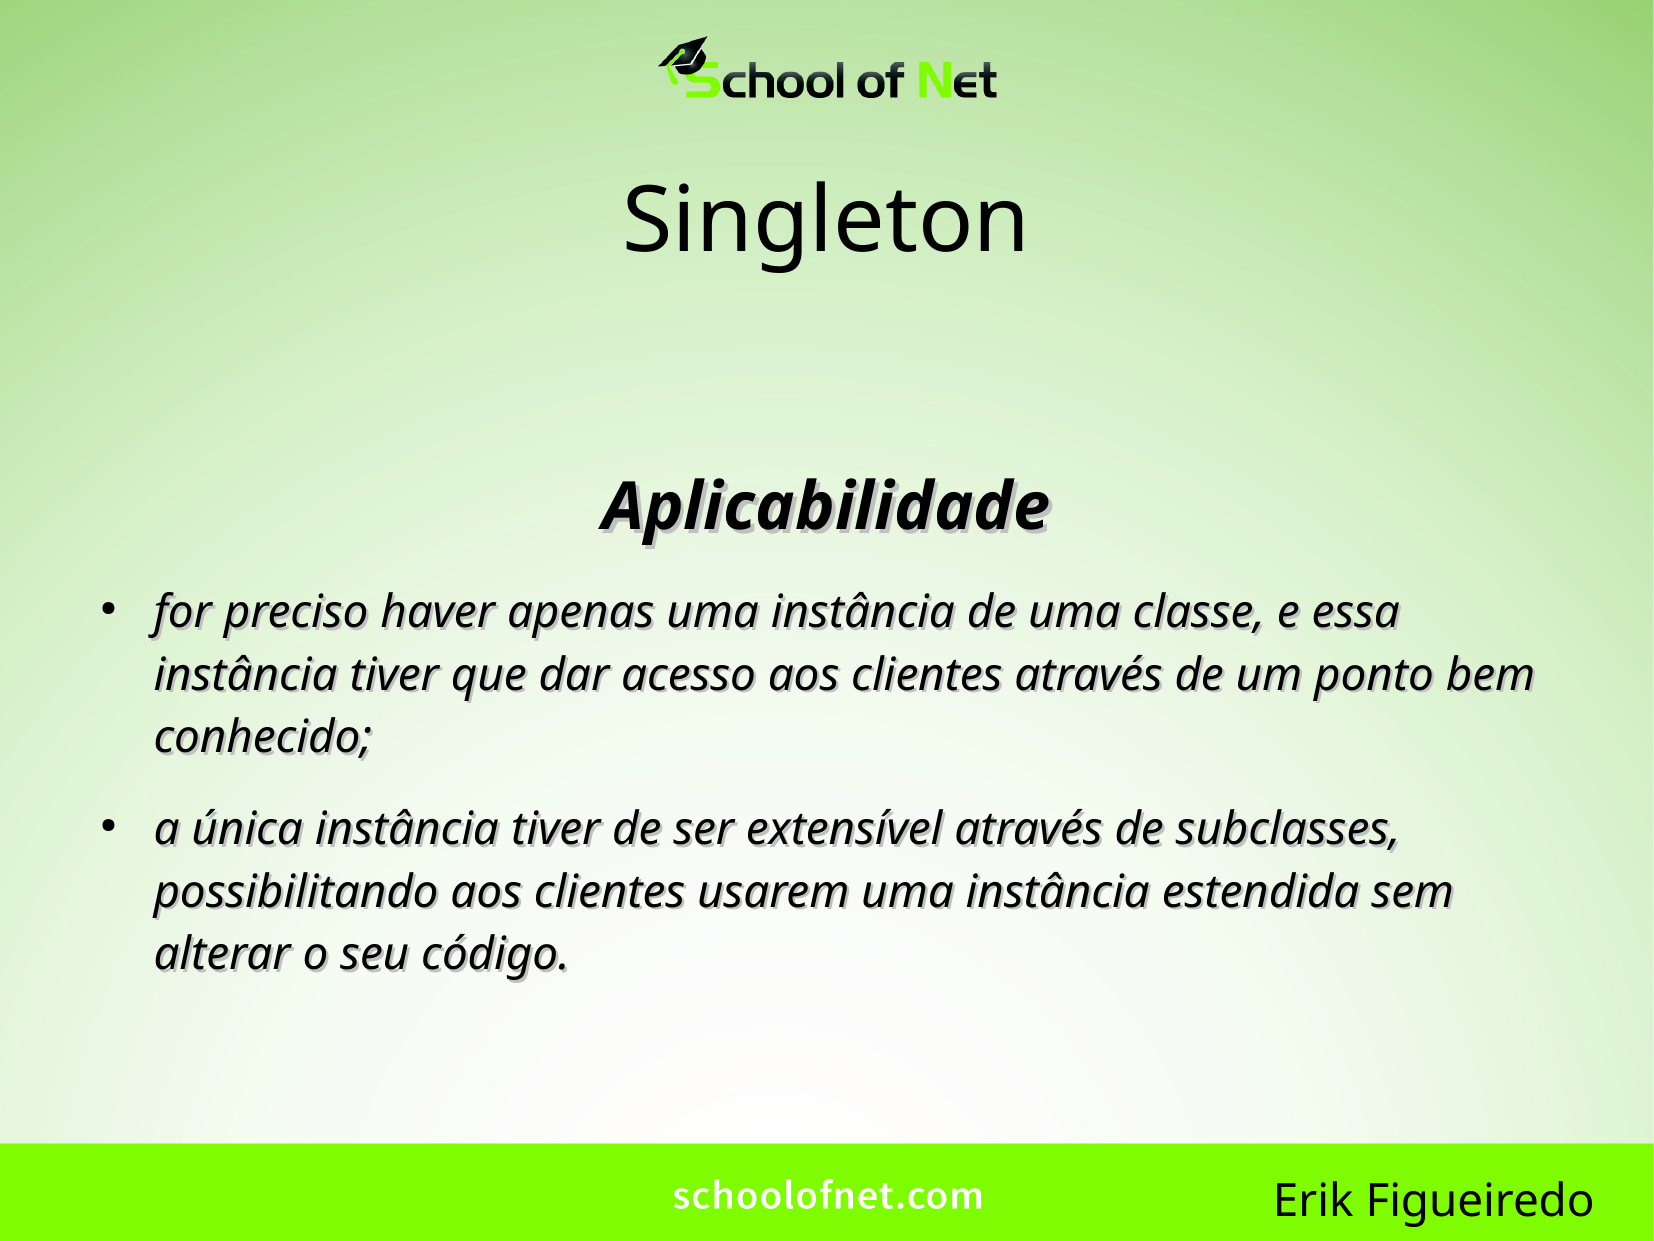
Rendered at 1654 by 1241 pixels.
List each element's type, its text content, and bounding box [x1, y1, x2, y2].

picture [0, 0, 1654, 1241]
text_box Erik Figueiredo [768, 1157, 1595, 1241]
list Aplicabilidade for preciso haver apenas uma instância de uma classe, e essa instância tiver que dar acesso aos clientes através de um ponto bem conhecido; a única instância tiver de ser extensível através de subclasses, possibilitando aos clientes usarem uma instância estendida sem alterar o seu código. [82, 311, 1571, 1131]
title Singleton [82, 141, 1571, 290]
